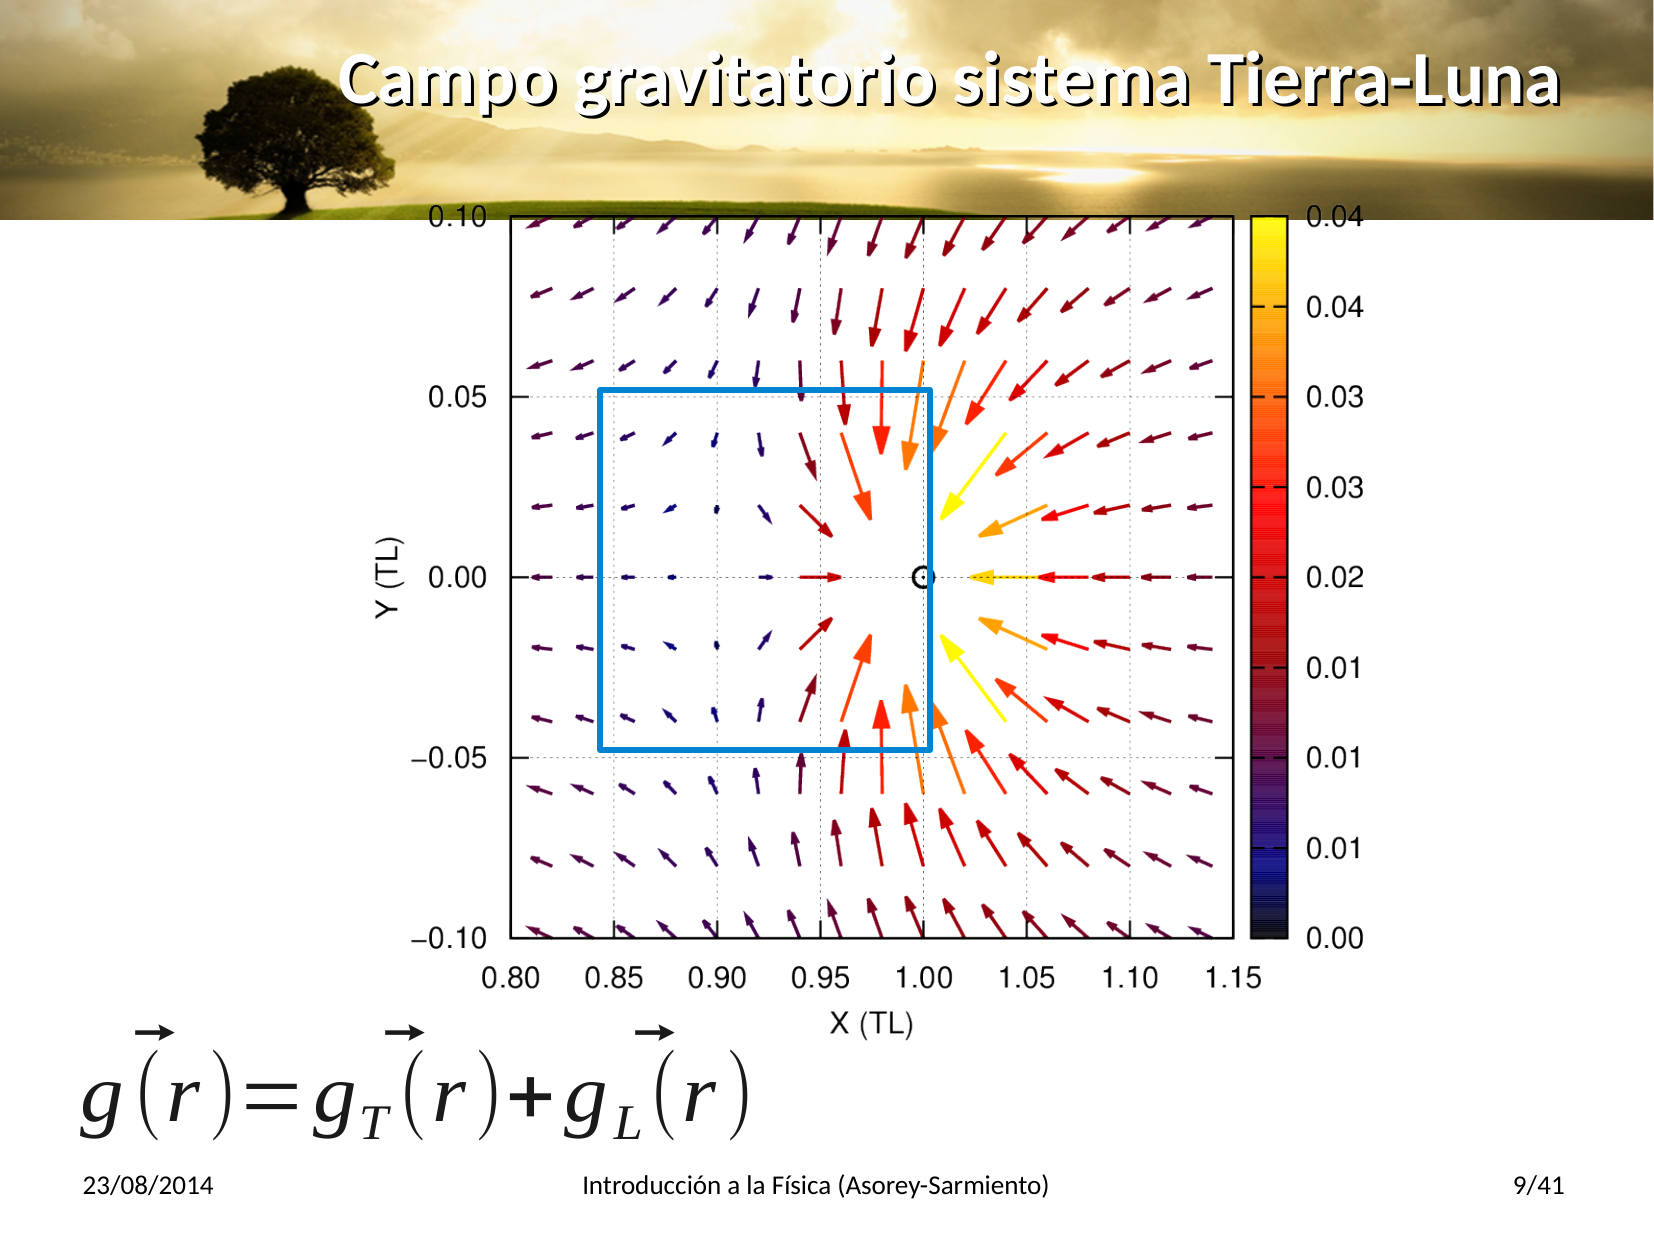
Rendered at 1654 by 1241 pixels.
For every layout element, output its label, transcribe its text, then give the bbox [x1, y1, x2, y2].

title Campo gravitatorio sistema Tierra-Luna [75, 19, 1564, 151]
chart [71, 1020, 761, 1151]
picture [0, 0, 1654, 1141]
